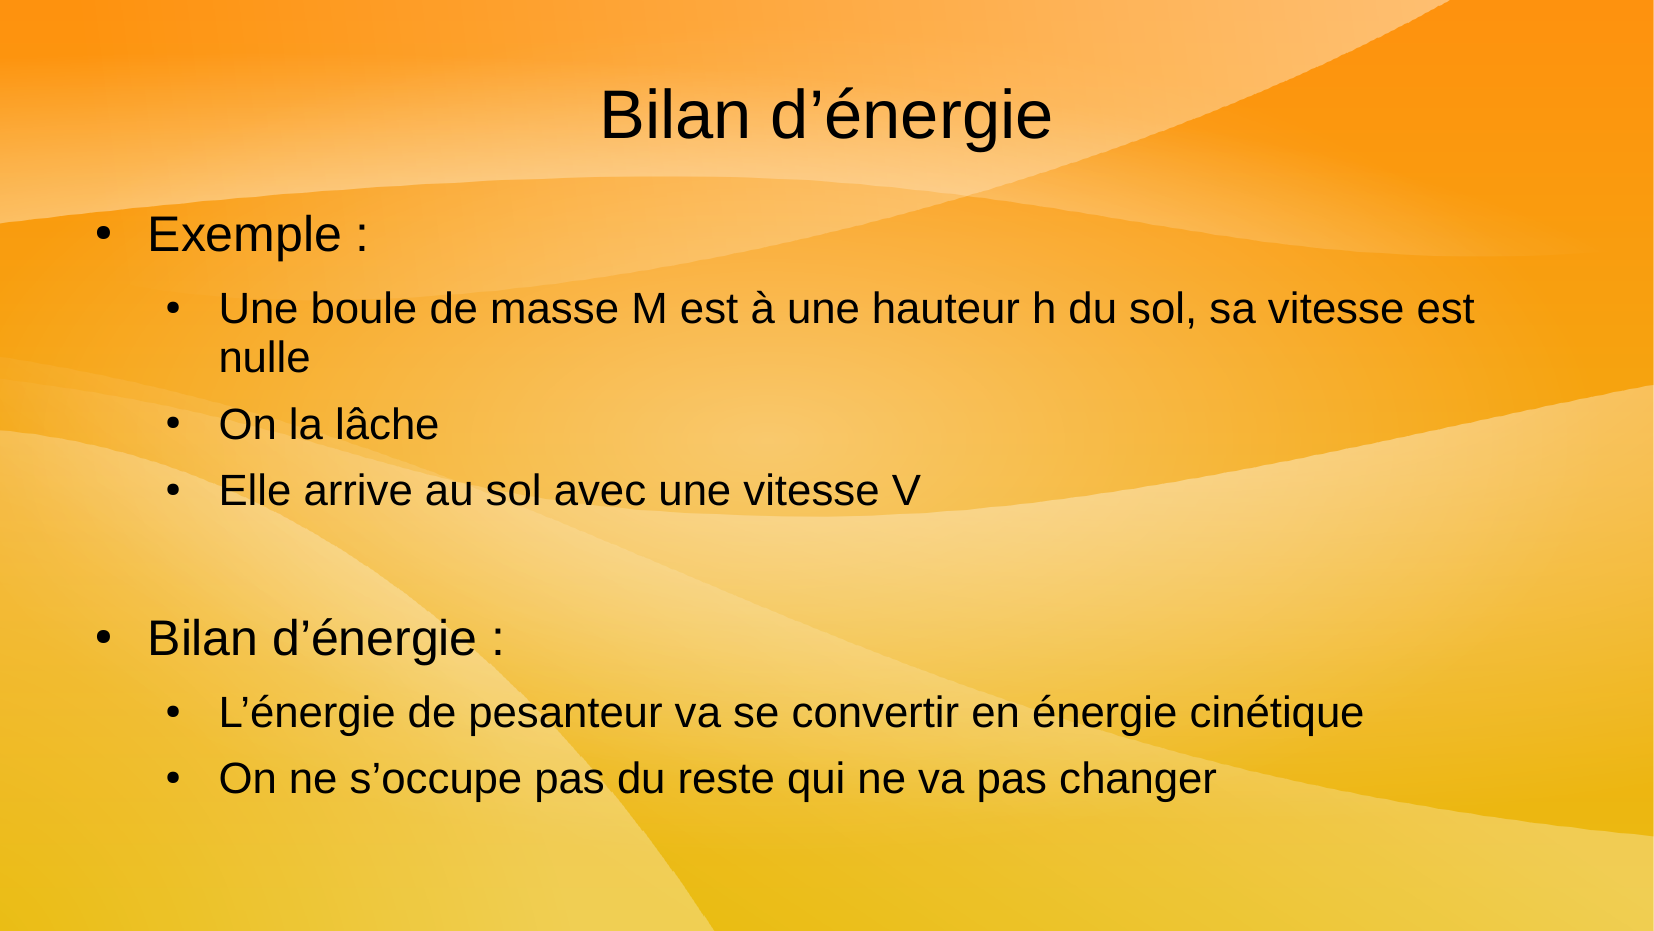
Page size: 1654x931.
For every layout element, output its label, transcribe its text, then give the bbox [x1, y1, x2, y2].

picture [0, 0, 1654, 931]
list Exemple : Une boule de masse M est à une hauteur h du sol, sa vitesse est nulle On la lâche Elle arrive au sol avec une vitesse V Bilan d’énergie : L’énergie de pesanteur va se convertir en énergie cinétique On ne s’occupe pas du reste qui ne va pas changer [76, 206, 1565, 916]
title Bilan d’énergie [82, 37, 1571, 193]
